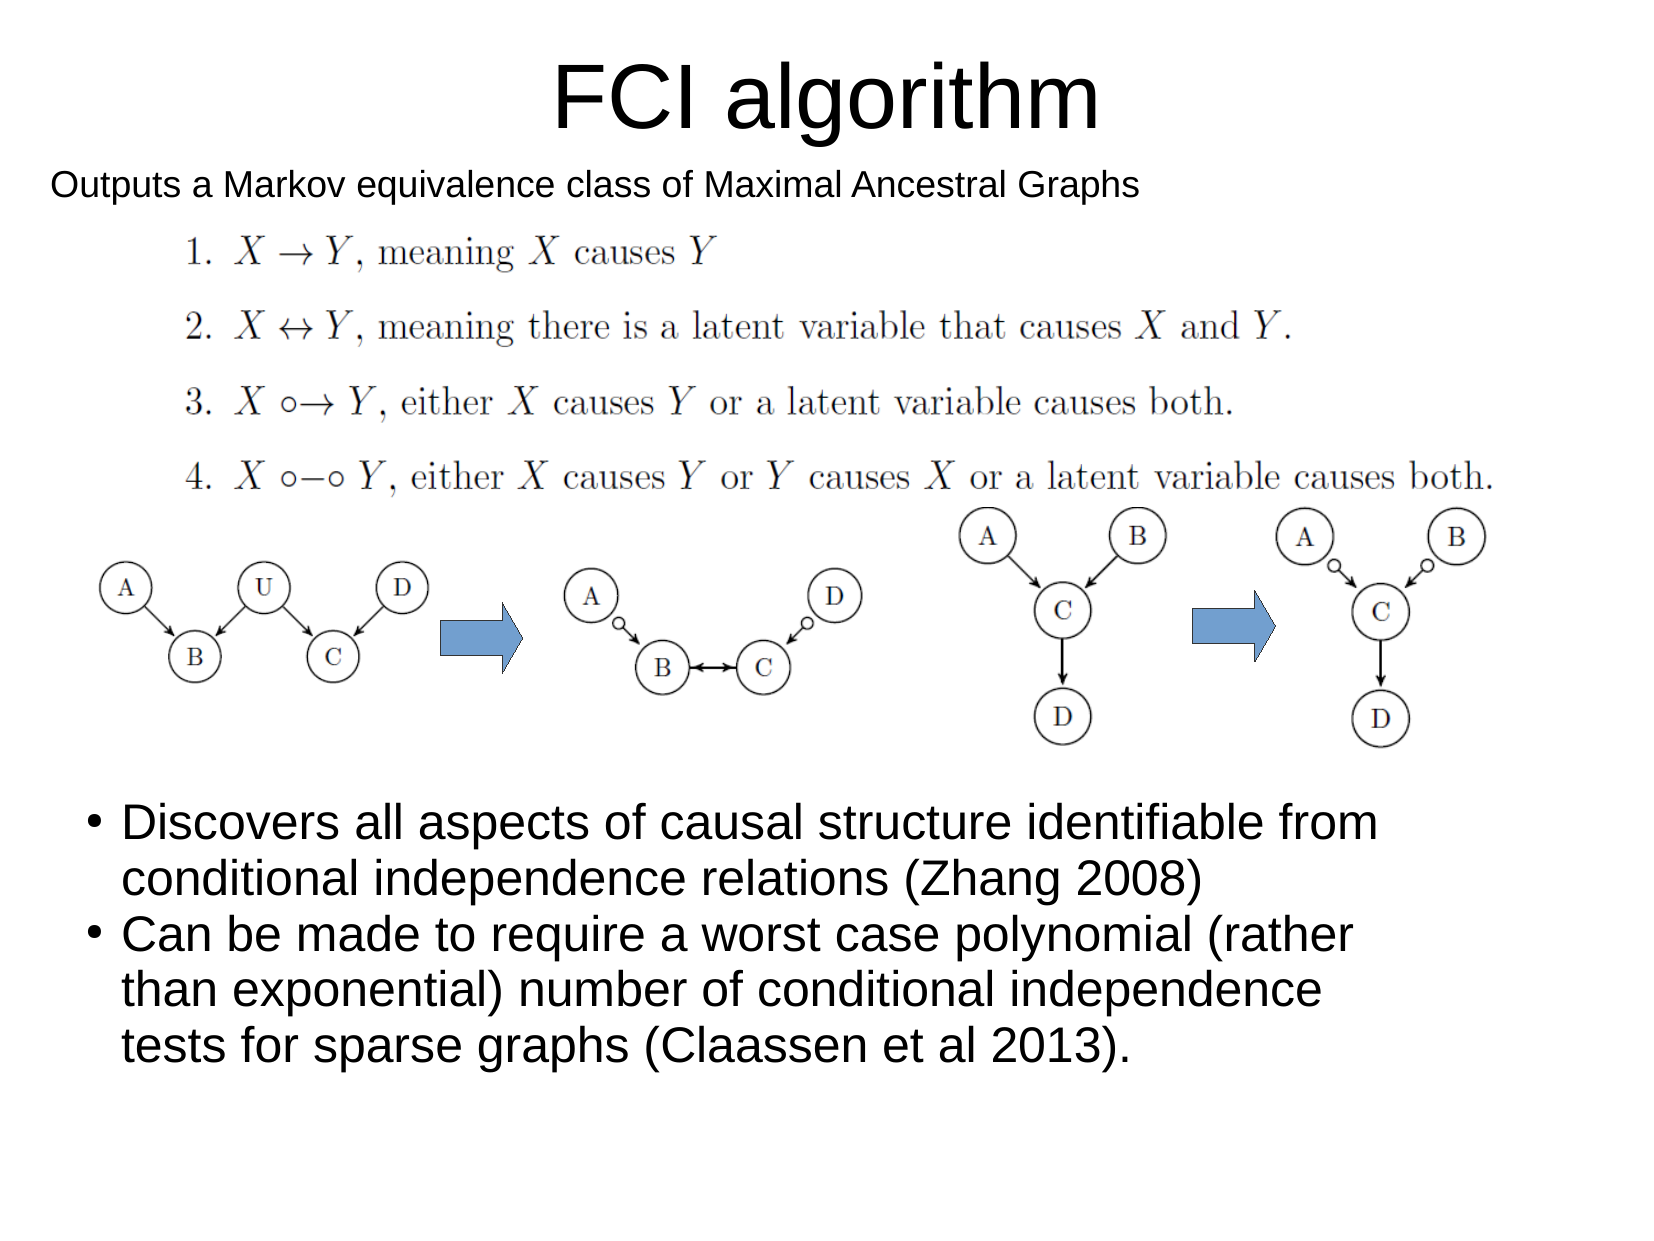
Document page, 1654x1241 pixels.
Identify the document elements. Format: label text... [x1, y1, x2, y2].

picture [82, 555, 441, 686]
picture [558, 566, 895, 697]
text_box Discovers all aspects of causal structure identifiable from conditional independence relations (Zhang 2008) Can be made to require a worst case polynomial (rather than exponential) number of conditional independence tests for sparse graphs (Claassen et al 2013). [70, 787, 1418, 1084]
text_box [1192, 590, 1276, 662]
text_box Outputs a Markov equivalence class of Maximal Ancestral Graphs [35, 155, 1359, 213]
text_box [440, 602, 523, 674]
title FCI algorithm [82, 0, 1571, 201]
picture [177, 224, 1524, 756]
